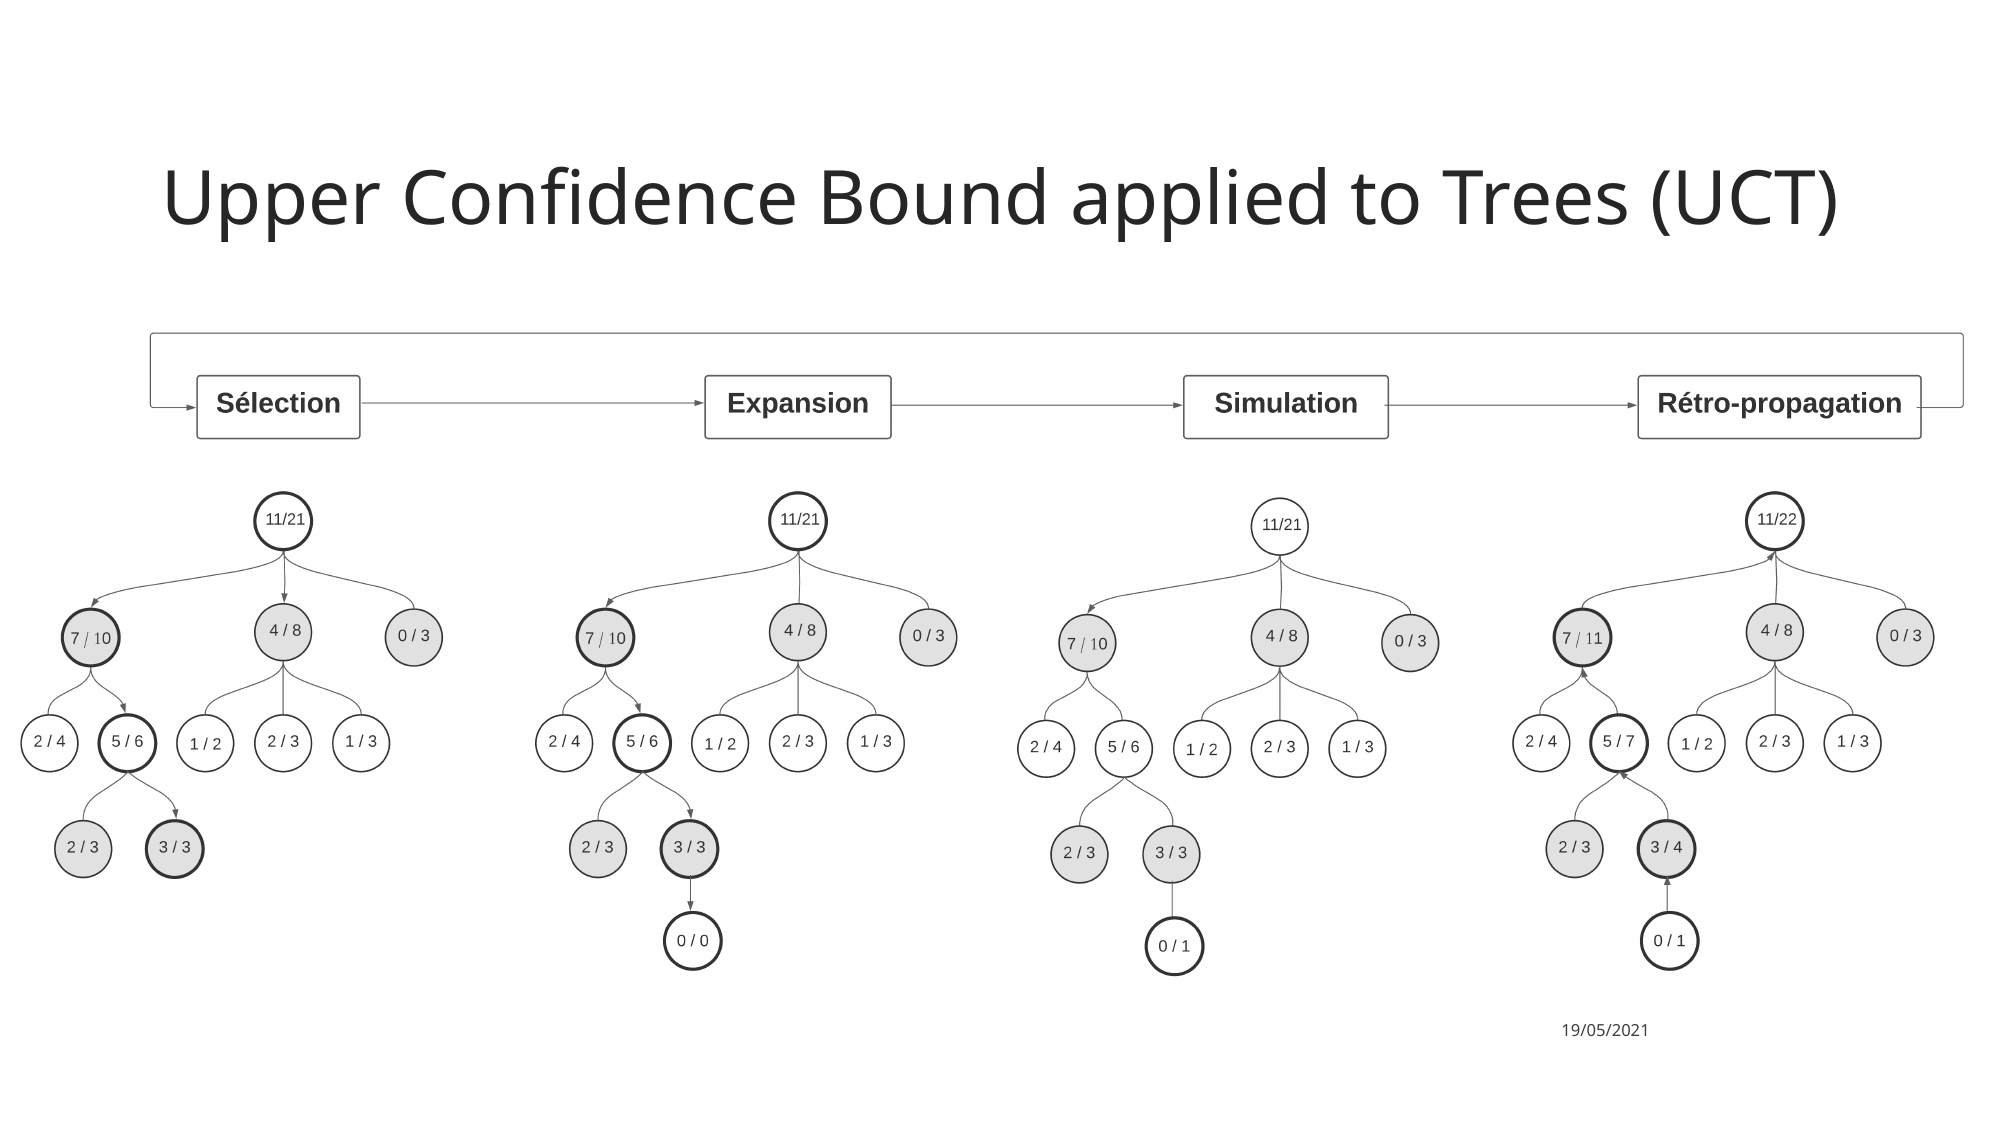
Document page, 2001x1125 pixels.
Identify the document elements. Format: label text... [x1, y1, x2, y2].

title Upper Confidence Bound applied to Trees (UCT) [13, 88, 1988, 314]
slide_number 19/05/2021 [1190, 996, 1665, 1050]
picture [0, 312, 1985, 996]
